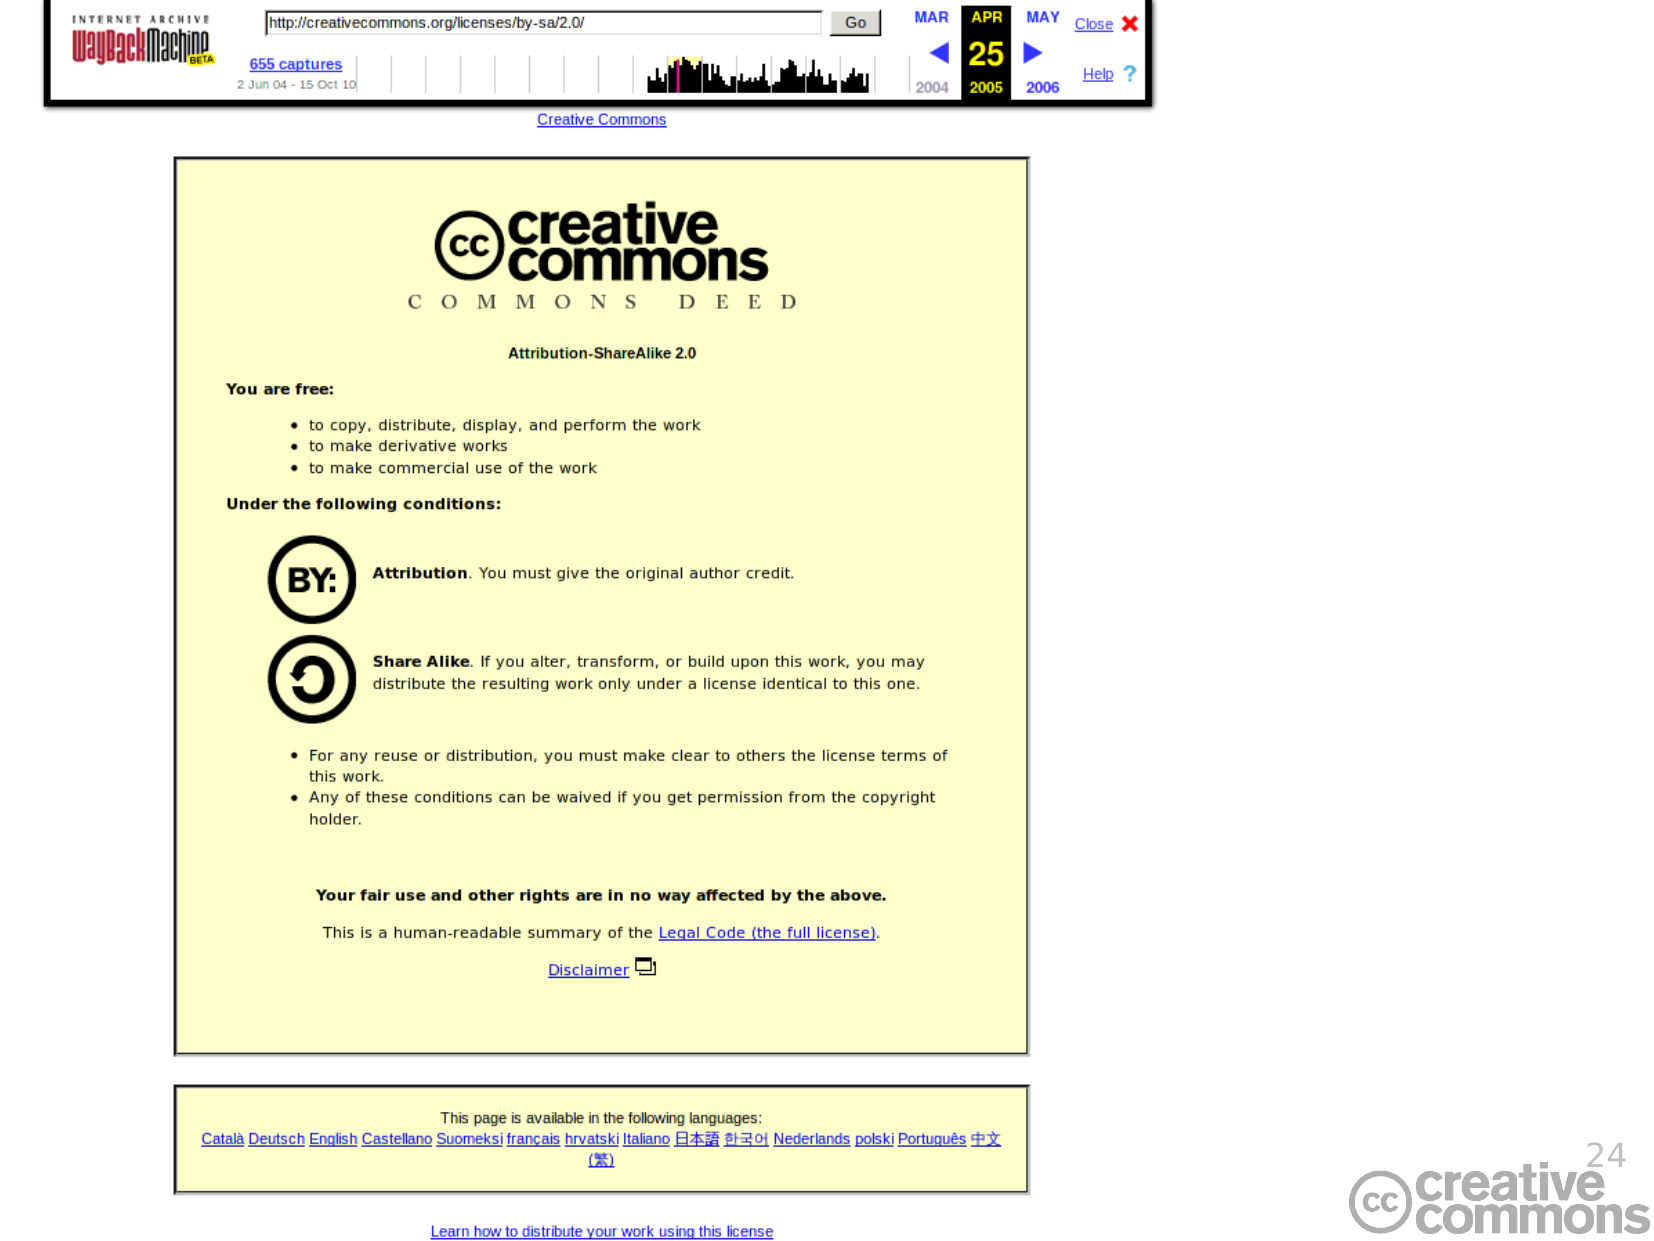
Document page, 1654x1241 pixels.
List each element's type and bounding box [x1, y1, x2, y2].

picture [37, 0, 1166, 1241]
picture [1349, 1162, 1650, 1234]
